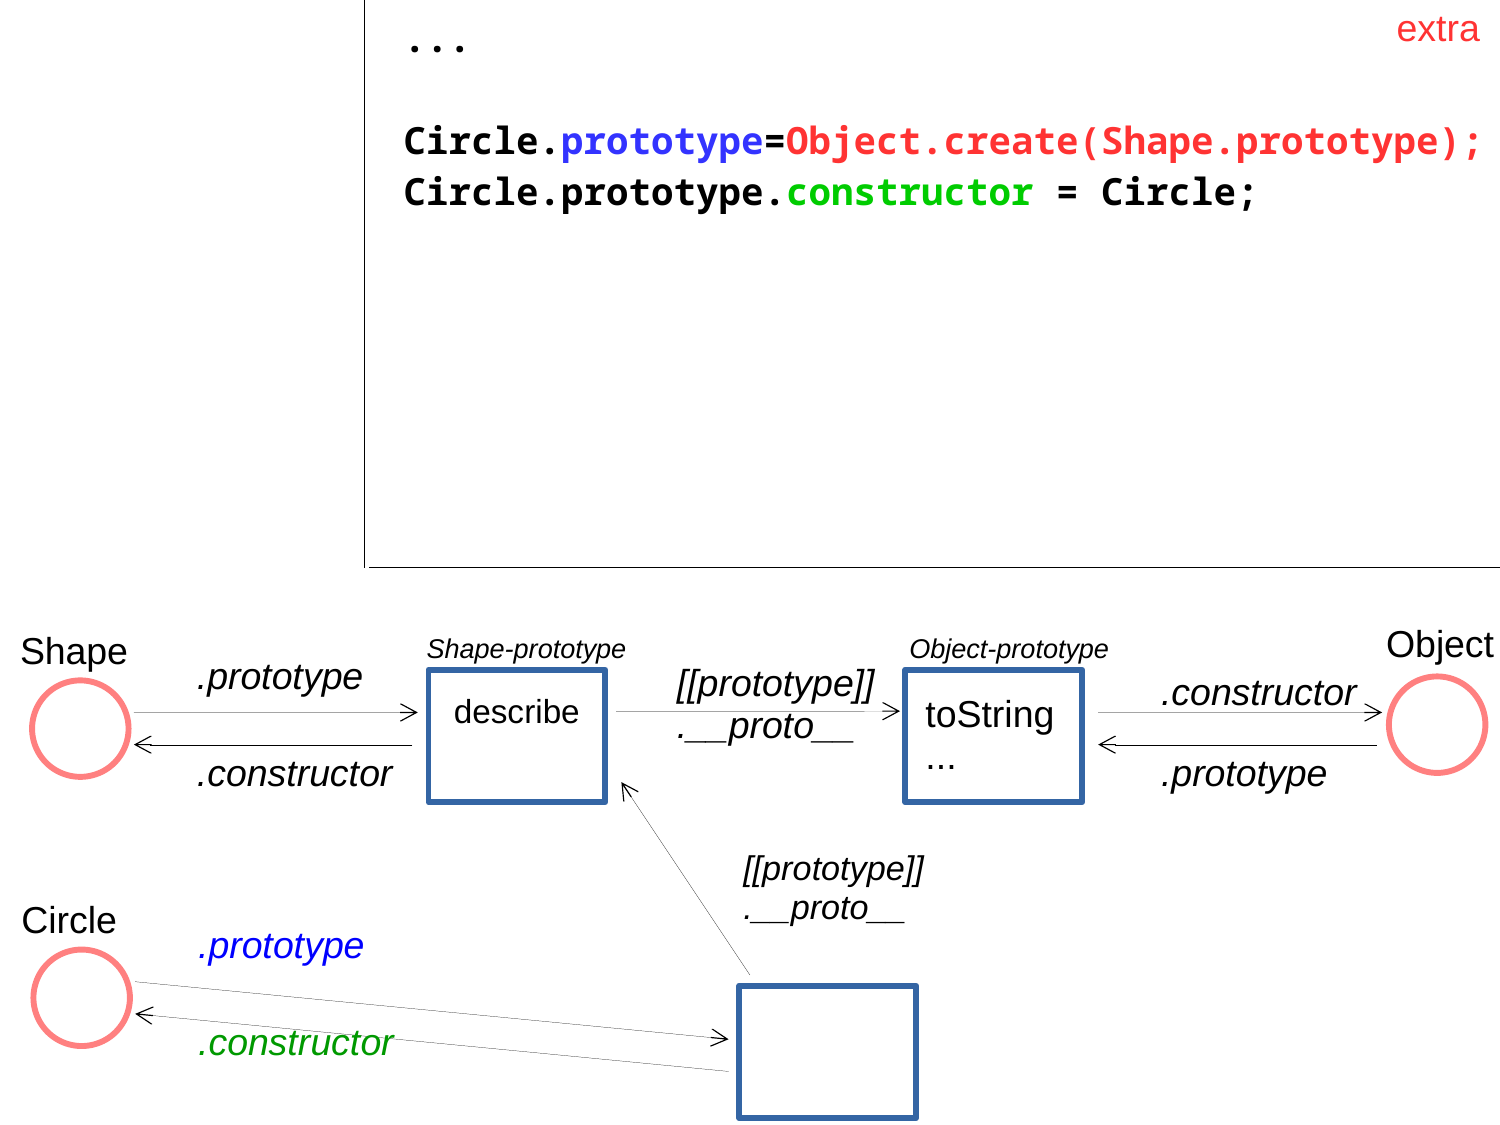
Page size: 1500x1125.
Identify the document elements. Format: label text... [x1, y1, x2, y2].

text_box describe [439, 685, 606, 776]
text_box Shape [5, 623, 167, 681]
text_box Object [1371, 616, 1500, 673]
text_box [[prototype]] .__proto__ [728, 842, 943, 934]
text_box .prototype [183, 917, 398, 975]
text_box ... Circle.prototype=Object.create(Shape.prototype); Circle.prototype.constructor = Circle; [388, 5, 1500, 409]
text_box .constructor [1146, 664, 1389, 806]
text_box [[prototype]] .__proto__ [662, 712, 898, 797]
text_box .constructor [183, 1013, 449, 1125]
text_box Circle [6, 892, 168, 950]
text_box toString ... [910, 685, 1077, 785]
text_box extra [1381, 0, 1495, 57]
text_box .constructor [182, 744, 449, 886]
text_box Object-prototype [894, 626, 1163, 672]
text_box .prototype [182, 648, 397, 706]
text_box [[prototype]] .__proto__ [662, 655, 898, 711]
text_box Shape-prototype [411, 626, 680, 672]
